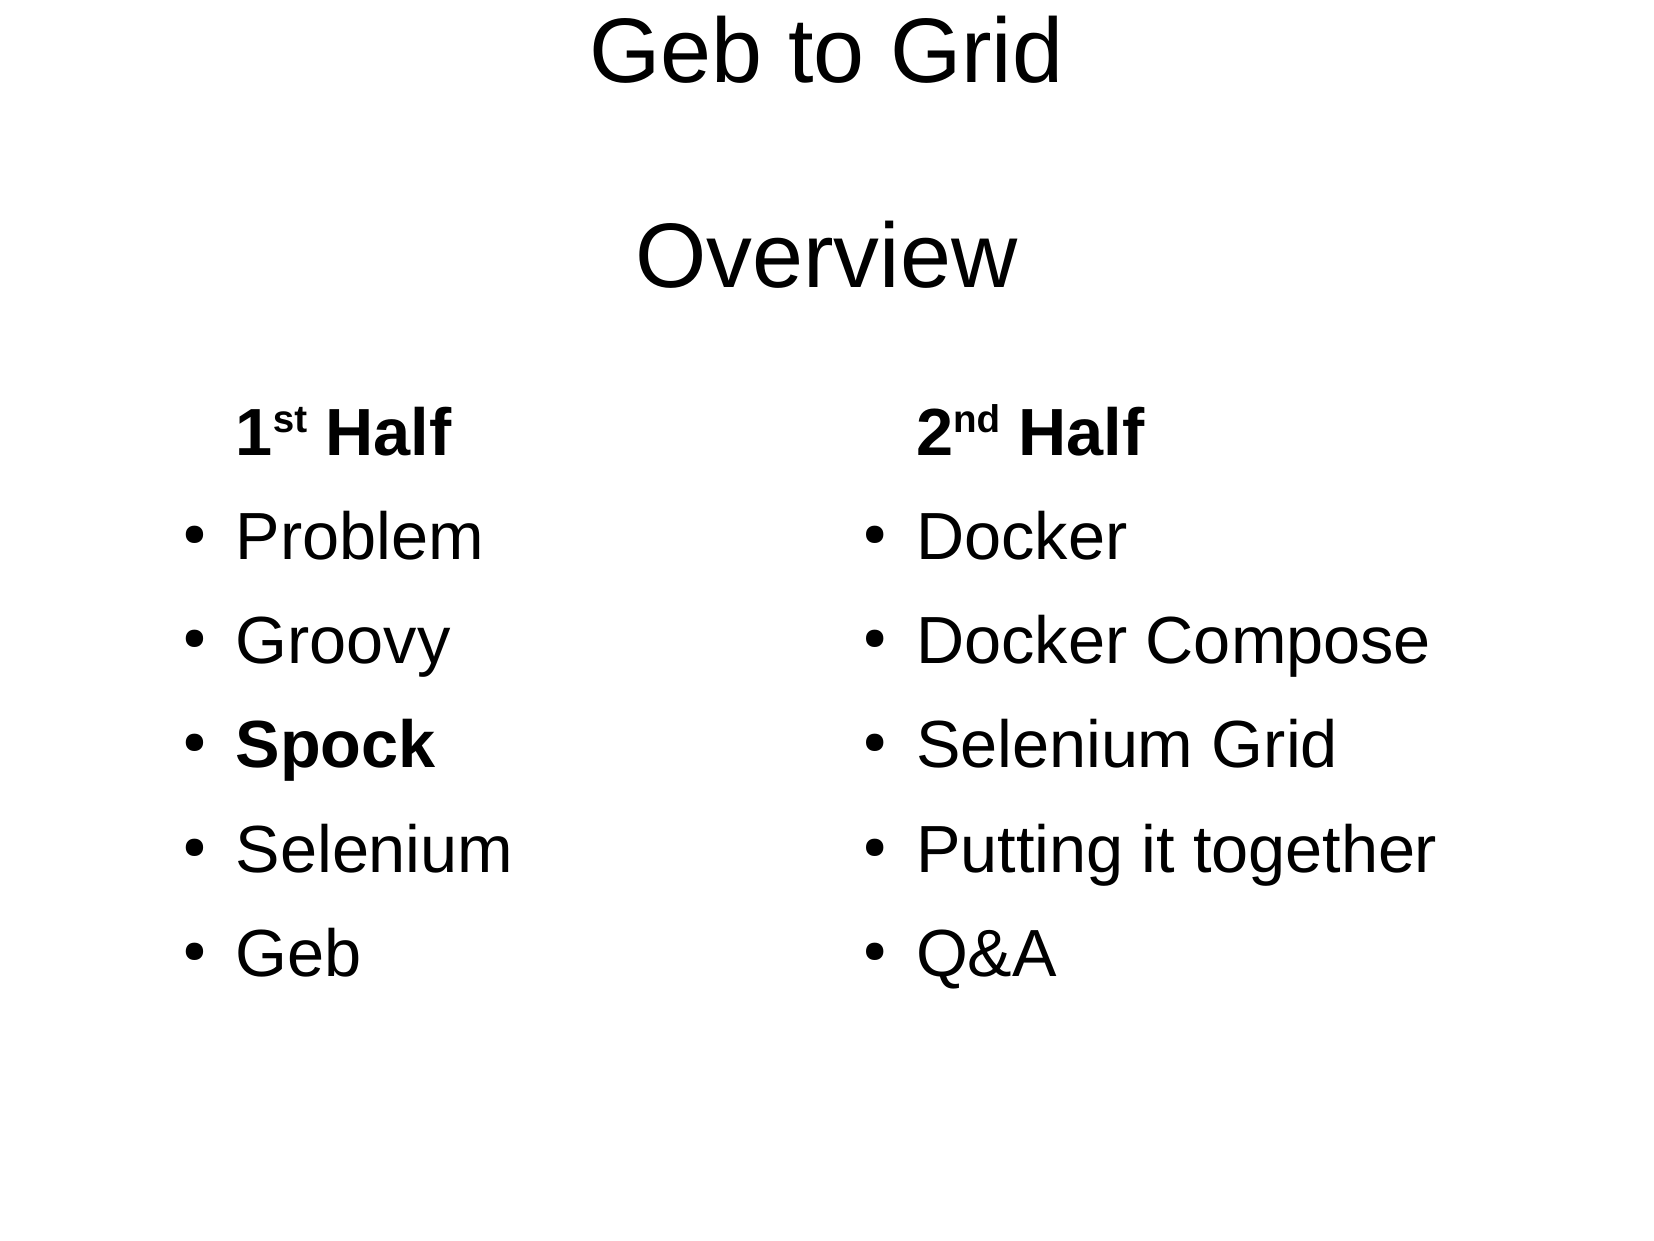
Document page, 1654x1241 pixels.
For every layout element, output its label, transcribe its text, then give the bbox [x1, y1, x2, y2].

list 2nd Half Docker Docker Compose Selenium Grid Putting it together Q&A [845, 290, 1572, 1010]
title Geb to Grid Overview [82, 0, 1571, 307]
list 1st Half Problem Groovy Spock Selenium Geb [165, 290, 809, 1010]
